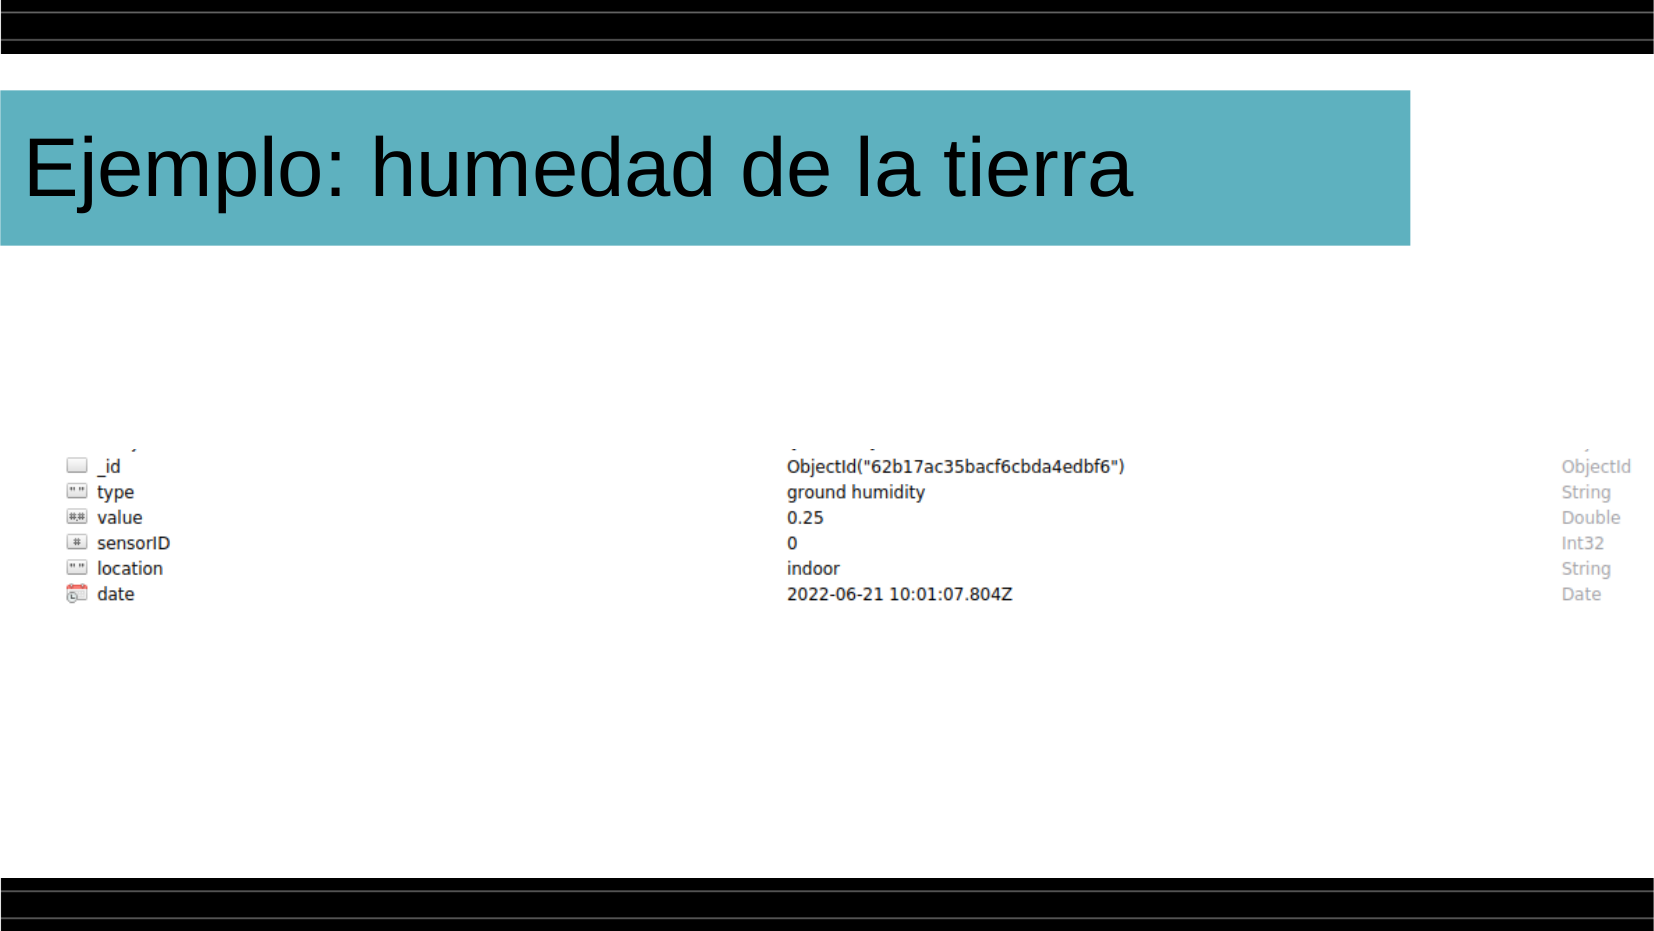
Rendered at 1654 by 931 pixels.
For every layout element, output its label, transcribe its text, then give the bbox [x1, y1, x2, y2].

picture [0, 0, 1654, 54]
title Ejemplo: humedad de la tierra [0, 90, 1411, 246]
picture [11, 449, 1651, 609]
picture [0, 878, 1654, 931]
